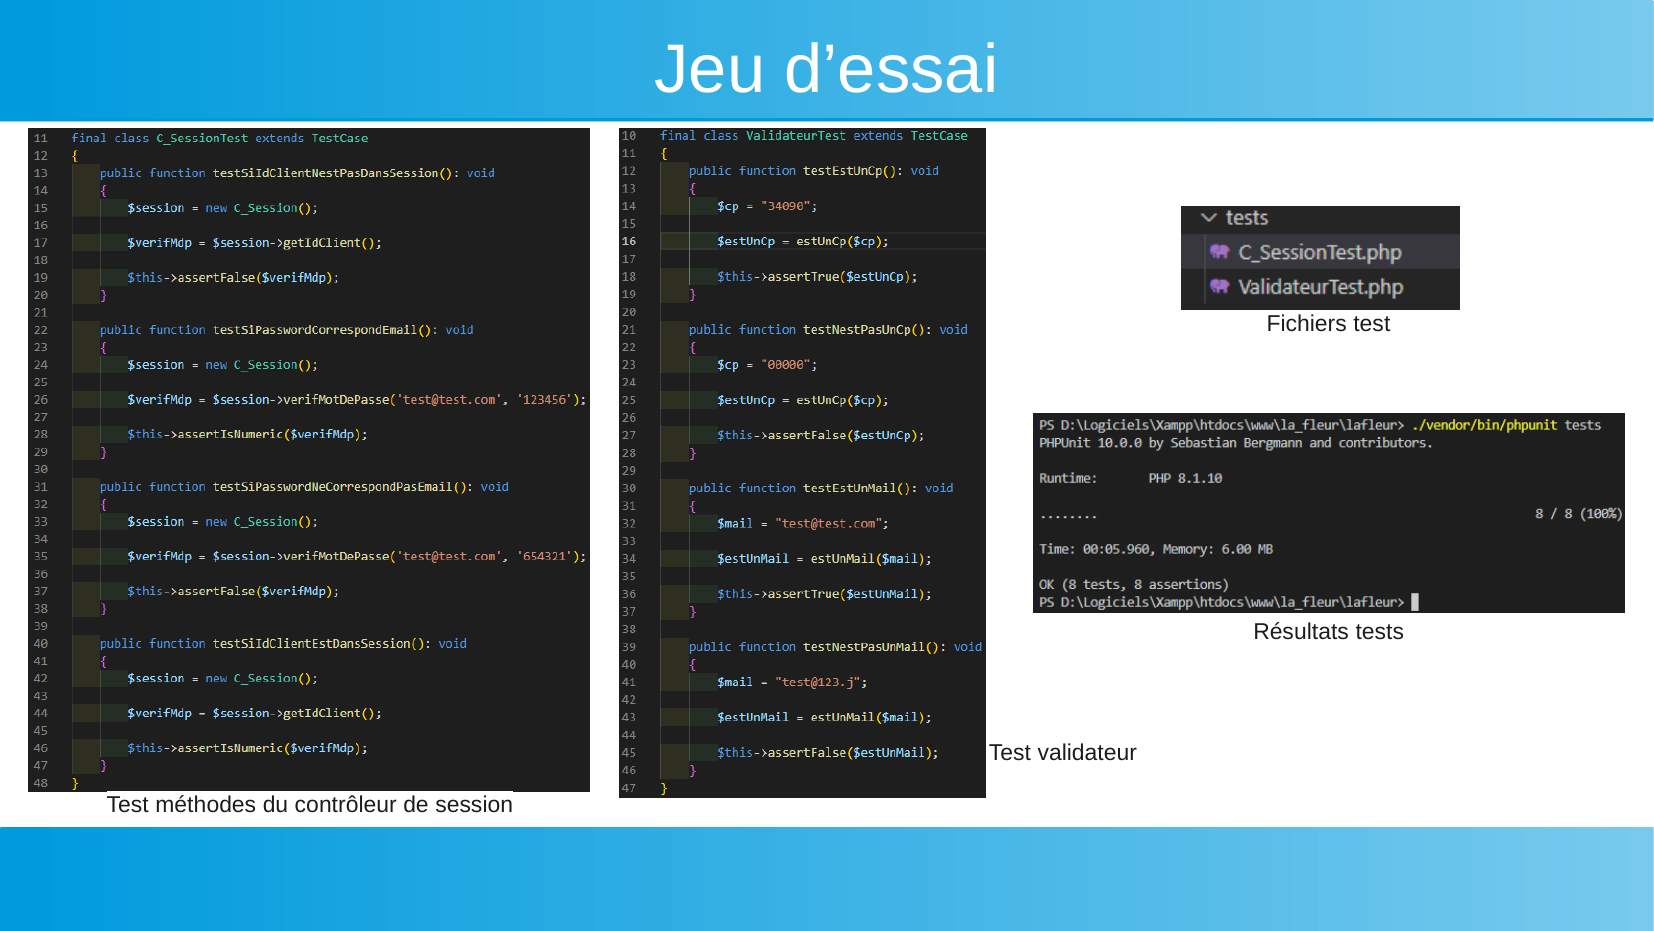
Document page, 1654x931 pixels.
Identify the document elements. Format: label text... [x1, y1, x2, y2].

text_box Résultats tests [1240, 612, 1418, 650]
picture [28, 128, 590, 792]
text_box Test validateur [974, 738, 1152, 767]
picture [1033, 413, 1625, 613]
title Jeu d’essai [59, 29, 1595, 108]
text_box Test méthodes du contrôleur de session [59, 791, 562, 817]
picture [1181, 206, 1460, 310]
picture [619, 128, 986, 798]
text_box Fichiers test [1240, 309, 1418, 338]
